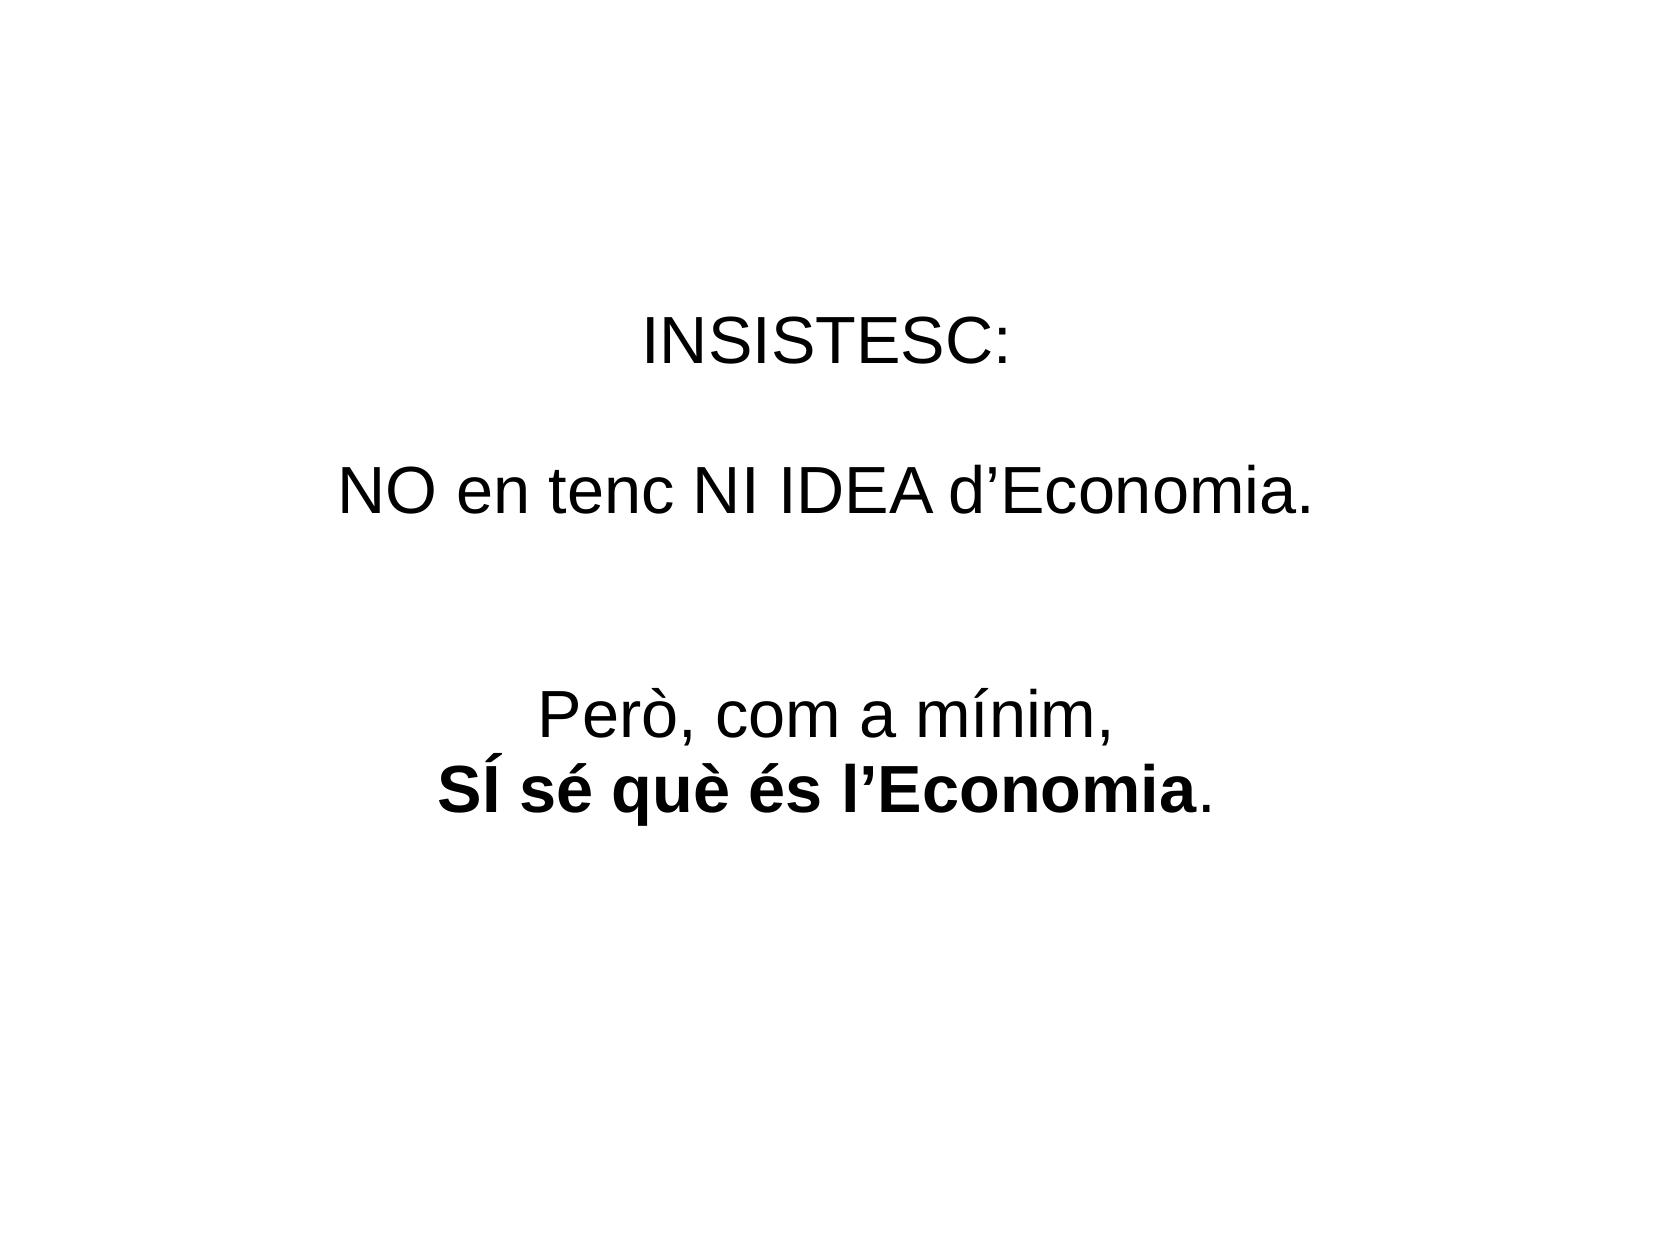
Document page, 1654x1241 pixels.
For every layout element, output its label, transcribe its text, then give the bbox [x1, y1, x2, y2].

subtitle INSISTESC: NO en tenc NI IDEA d’Economia. Però, com a mínim, SÍ sé què és l’Economia. [82, 84, 1571, 1045]
